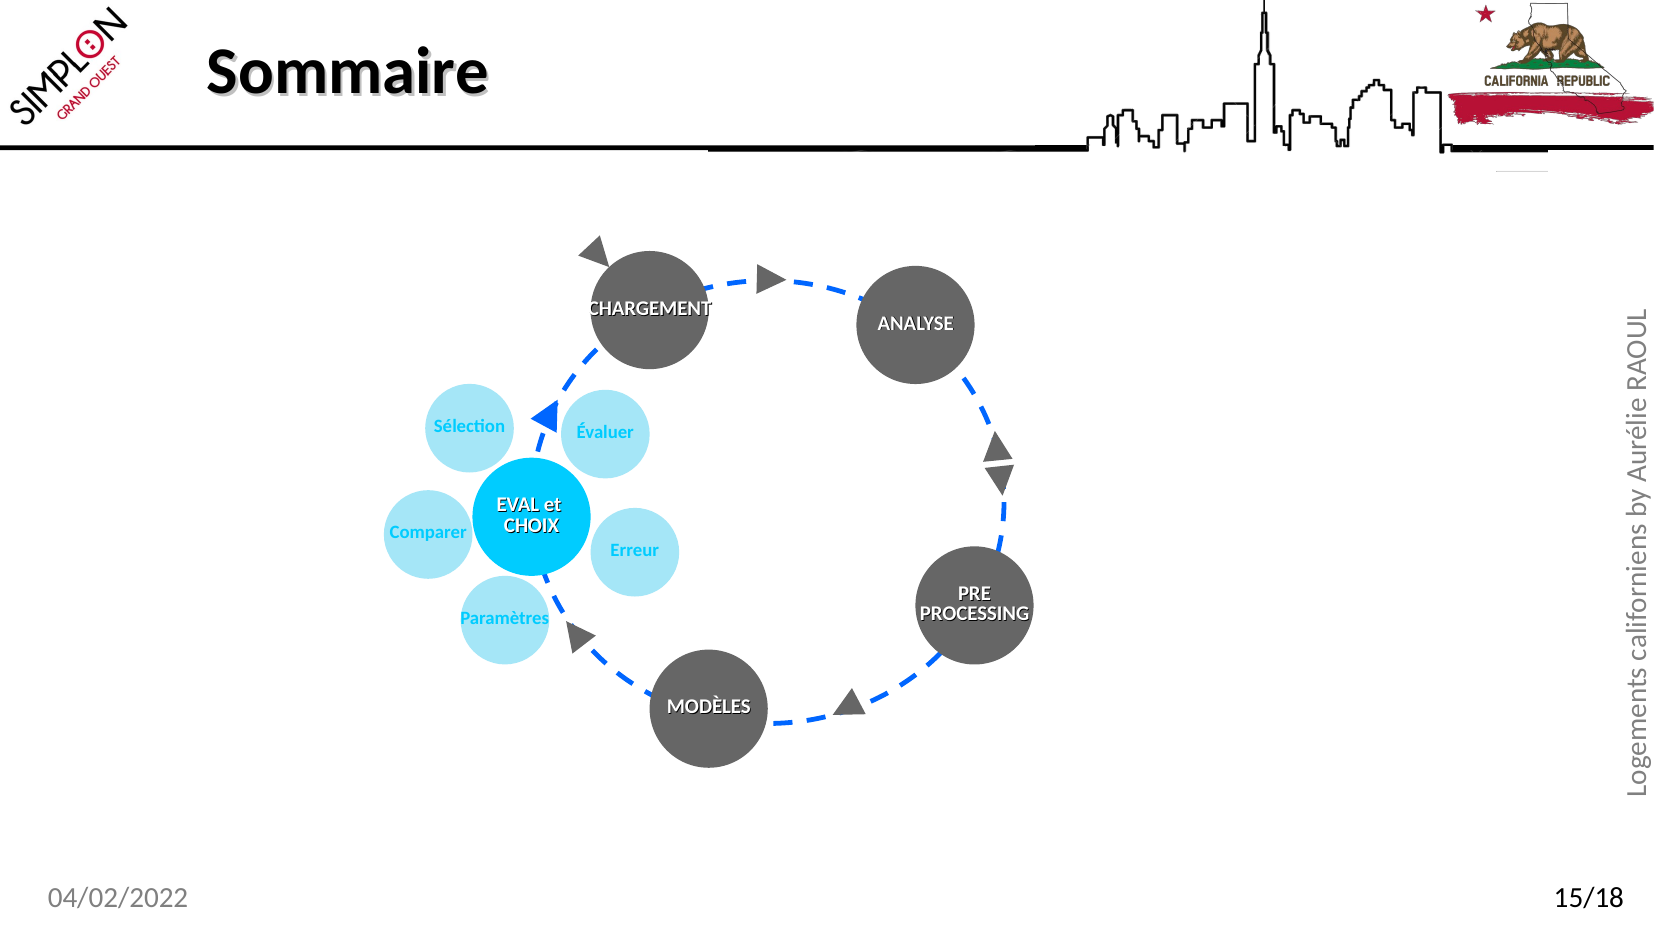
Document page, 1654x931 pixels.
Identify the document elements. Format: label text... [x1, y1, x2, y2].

text_box ANALYSE [856, 265, 975, 385]
text_box MODÈLES [649, 649, 768, 768]
text_box CHARGEMENT [590, 250, 709, 370]
text_box Sélection [425, 383, 514, 473]
text_box Évaluer [561, 389, 650, 479]
picture [2, 2, 147, 145]
text_box Erreur [590, 507, 680, 597]
text_box PRE PROCESSING [915, 546, 1034, 665]
text_box [578, 235, 610, 268]
text_box Paramètres [460, 575, 550, 665]
text_box EVAL et CHOIX [472, 457, 591, 576]
text_box Comparer [383, 490, 473, 579]
text_box [530, 264, 1015, 724]
picture [708, 0, 1654, 172]
title Sommaire [206, 24, 1447, 129]
